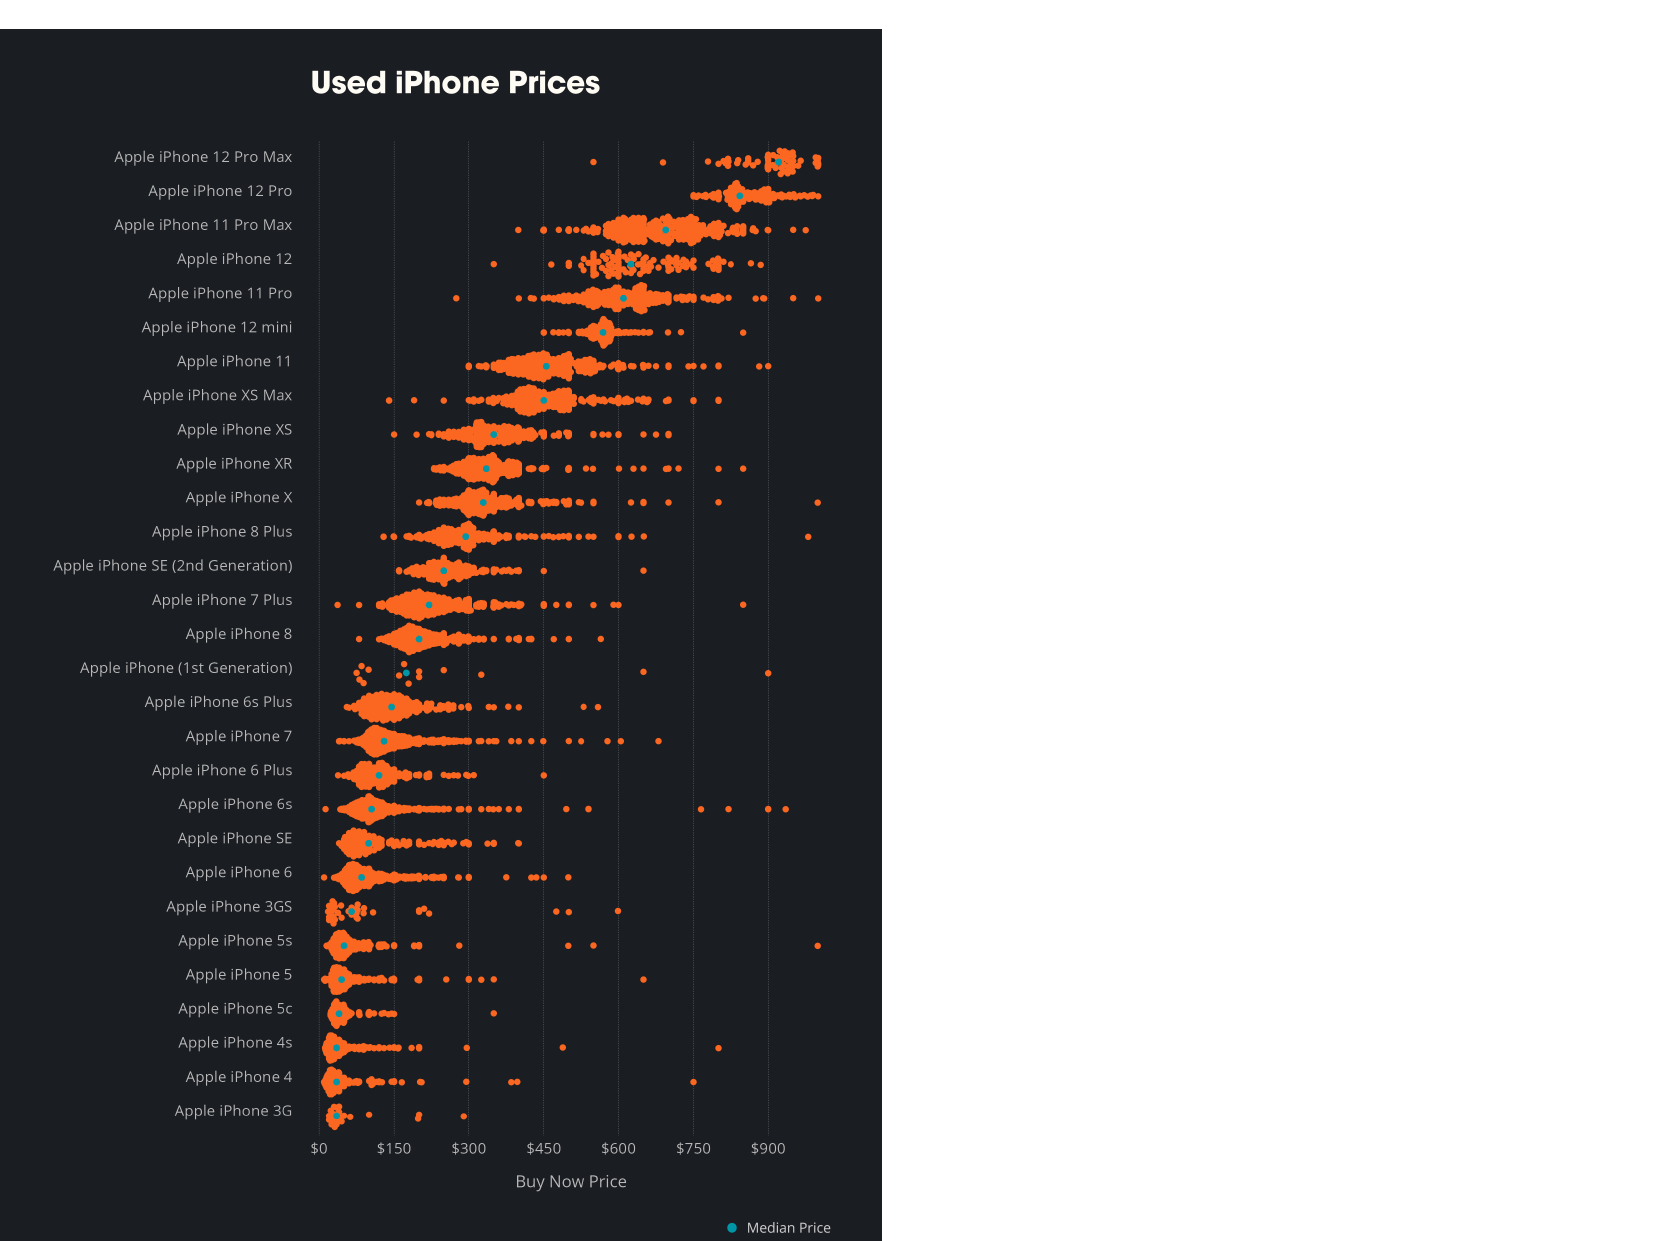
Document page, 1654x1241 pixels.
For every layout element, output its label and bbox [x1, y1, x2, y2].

picture [0, 29, 882, 1241]
